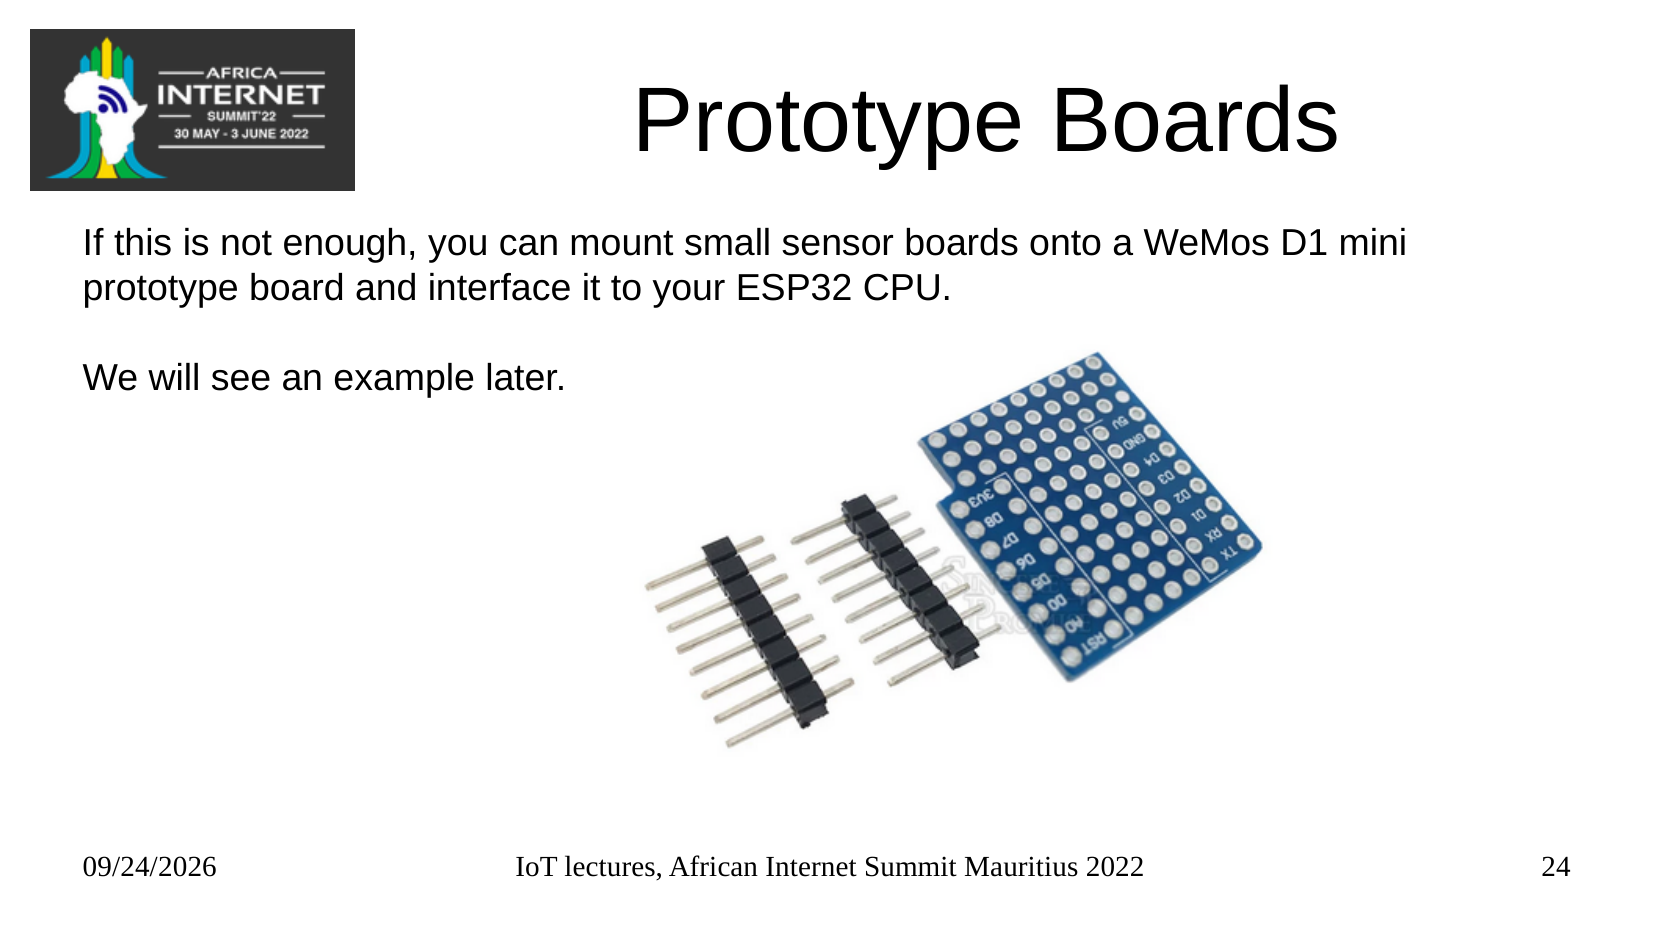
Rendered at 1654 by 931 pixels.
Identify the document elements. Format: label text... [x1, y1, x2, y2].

picture [604, 334, 1313, 788]
title Prototype Boards [403, 37, 1571, 193]
list If this is not enough, you can mount small sensor boards onto a WeMos D1 mini prototype board and interface it to your ESP32 CPU. We will see an example later. [82, 217, 1571, 757]
picture [30, 29, 355, 191]
